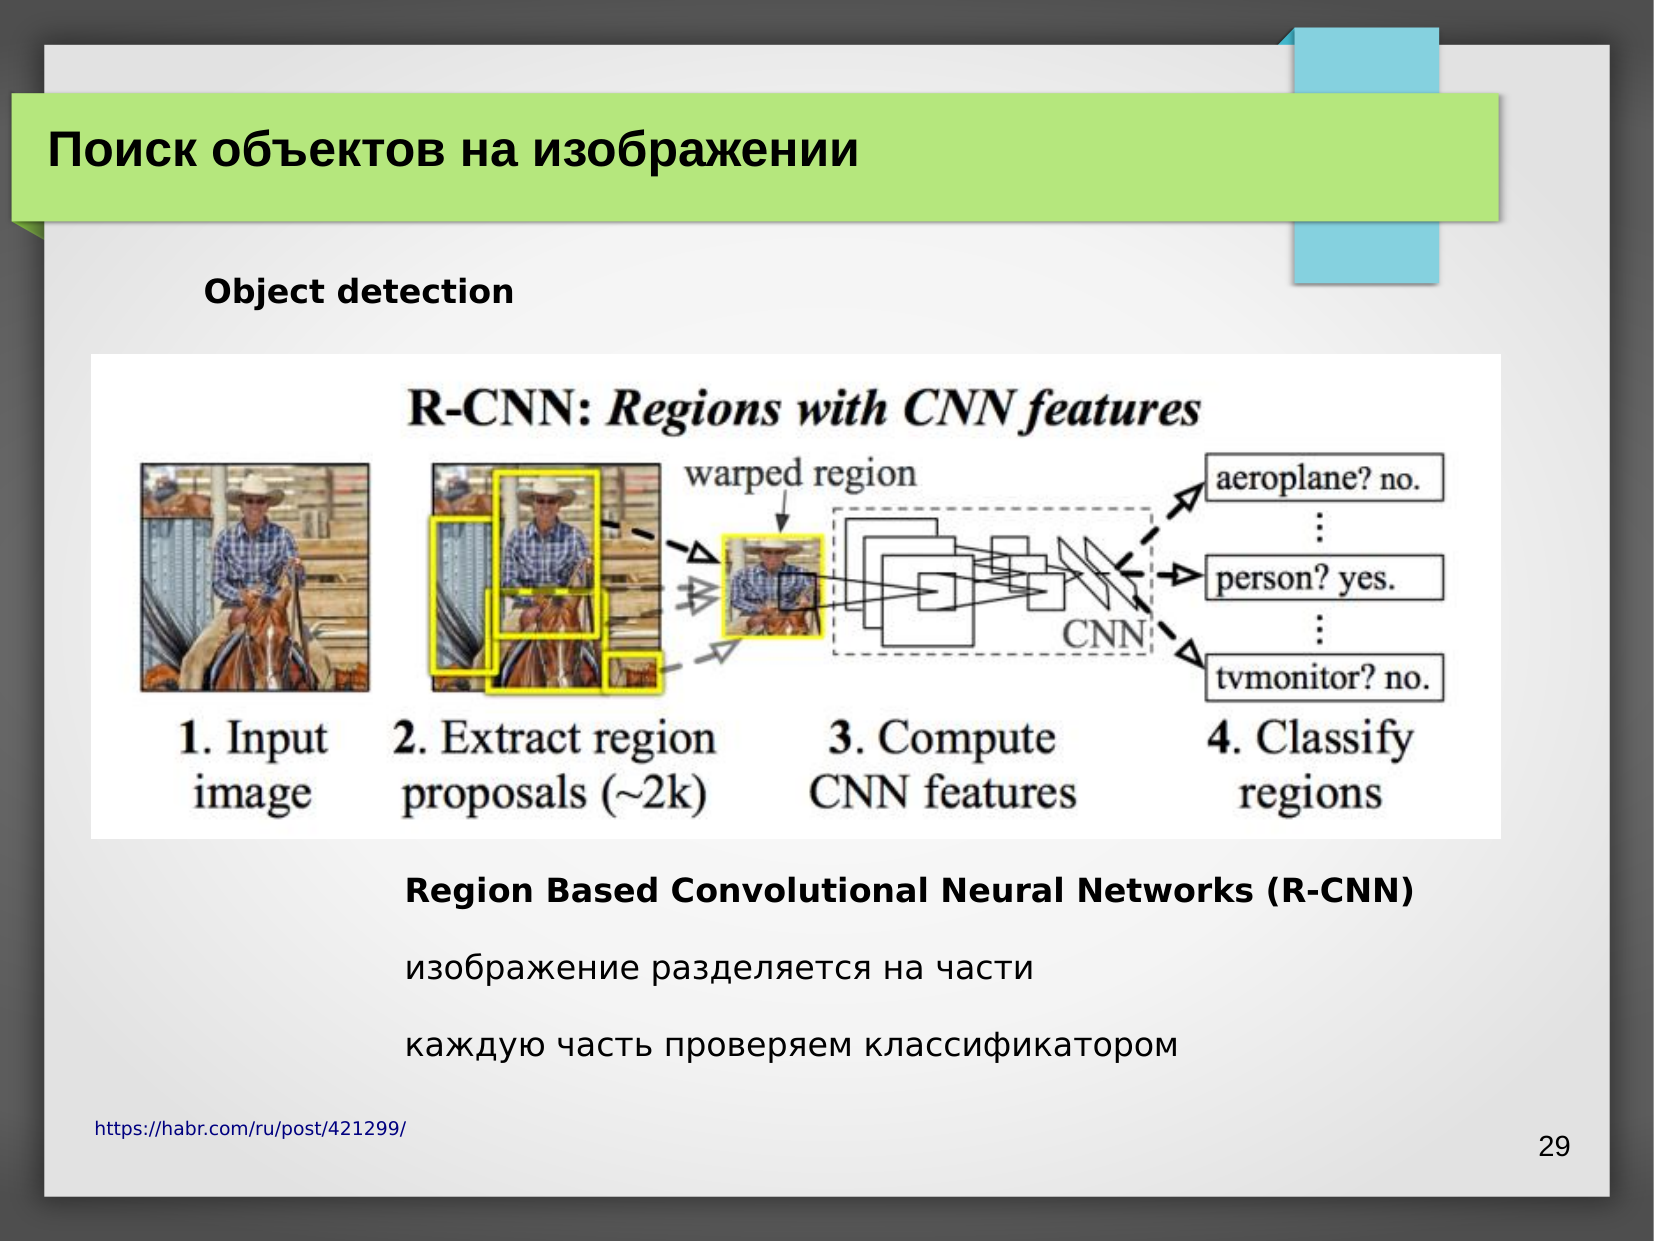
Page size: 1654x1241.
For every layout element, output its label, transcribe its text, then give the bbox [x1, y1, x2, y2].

text_box Object detection [188, 265, 531, 319]
title Поиск объектов на изображении [47, 120, 1004, 177]
text_box Region Based Convolutional Neural Networks (R-CNN) изображение разделяется на части каждую часть проверяем классификатором [389, 864, 1595, 1111]
picture [0, 0, 1654, 1241]
text_box https://habr.com/ru/post/421299/ [79, 1110, 733, 1170]
